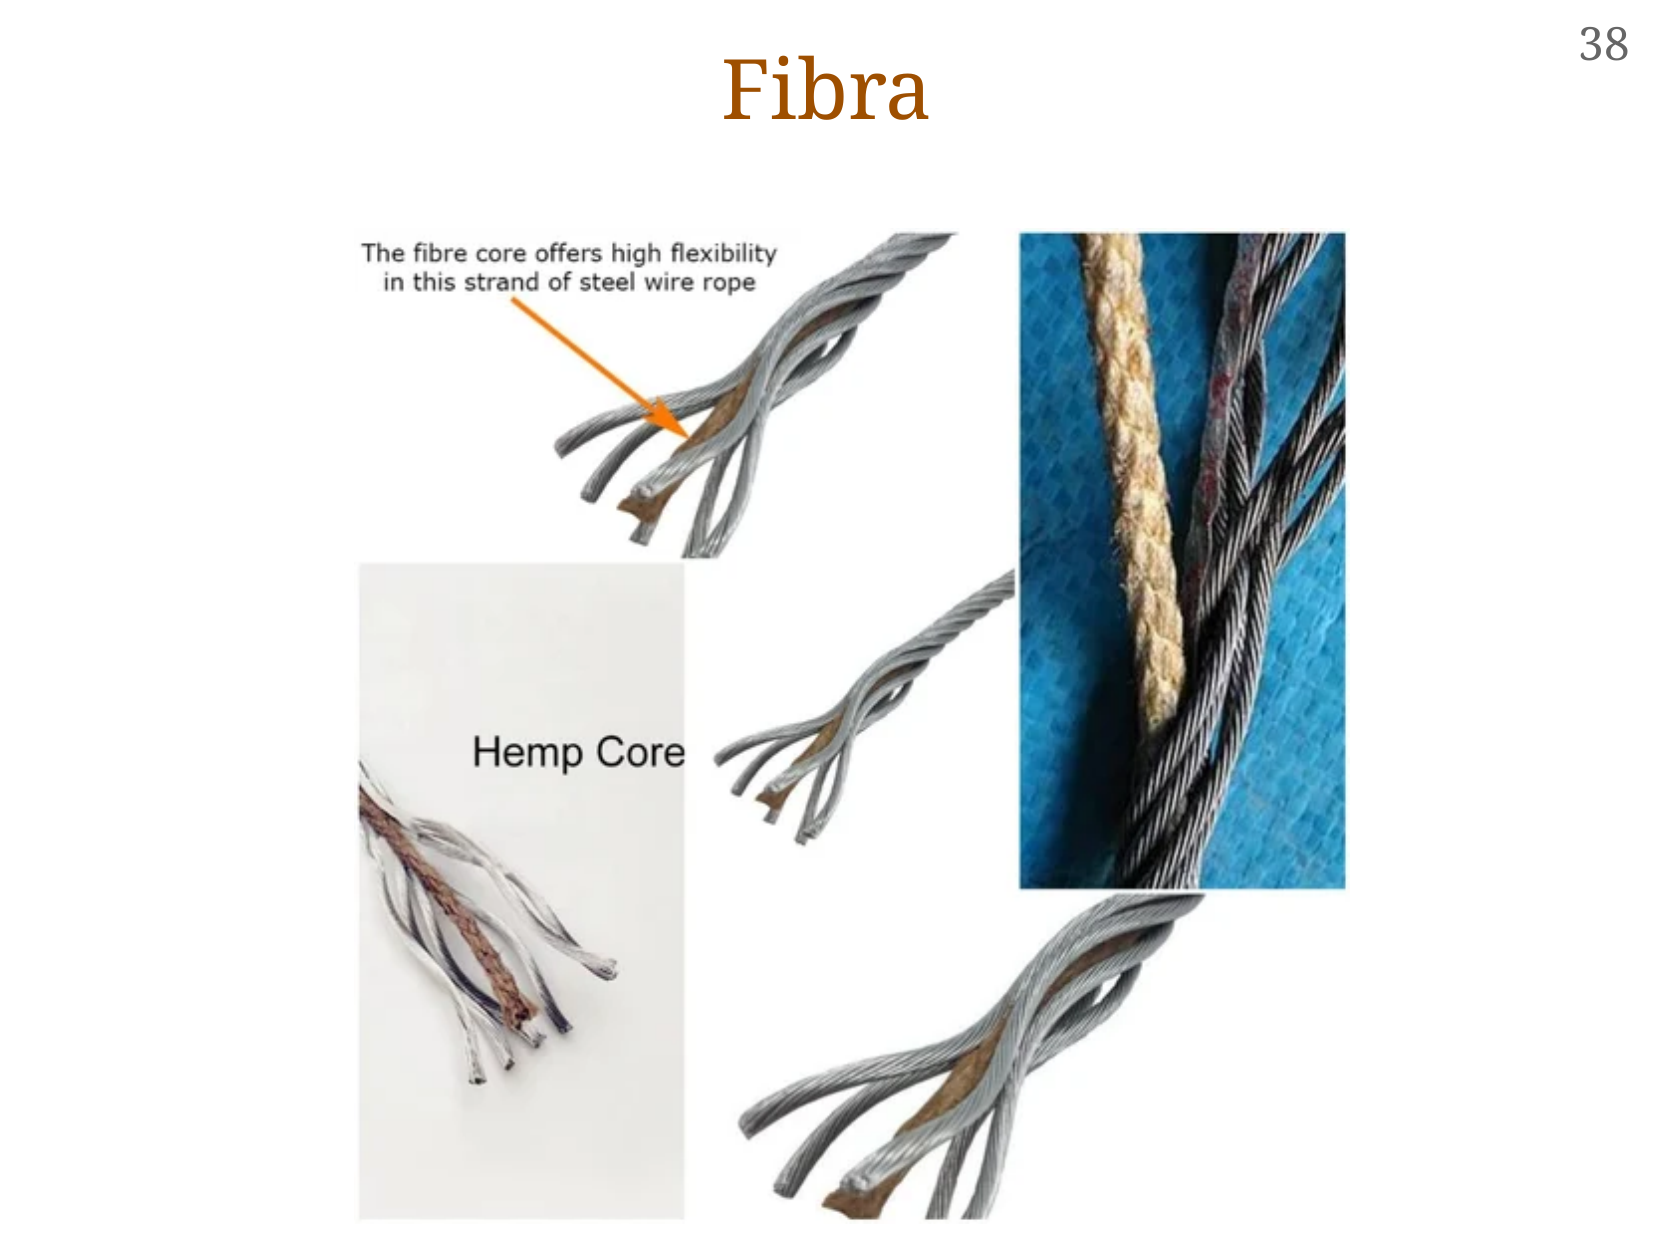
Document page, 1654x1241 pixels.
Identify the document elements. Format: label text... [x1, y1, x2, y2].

picture [354, 228, 1350, 1224]
title Fibra [59, 29, 1595, 148]
